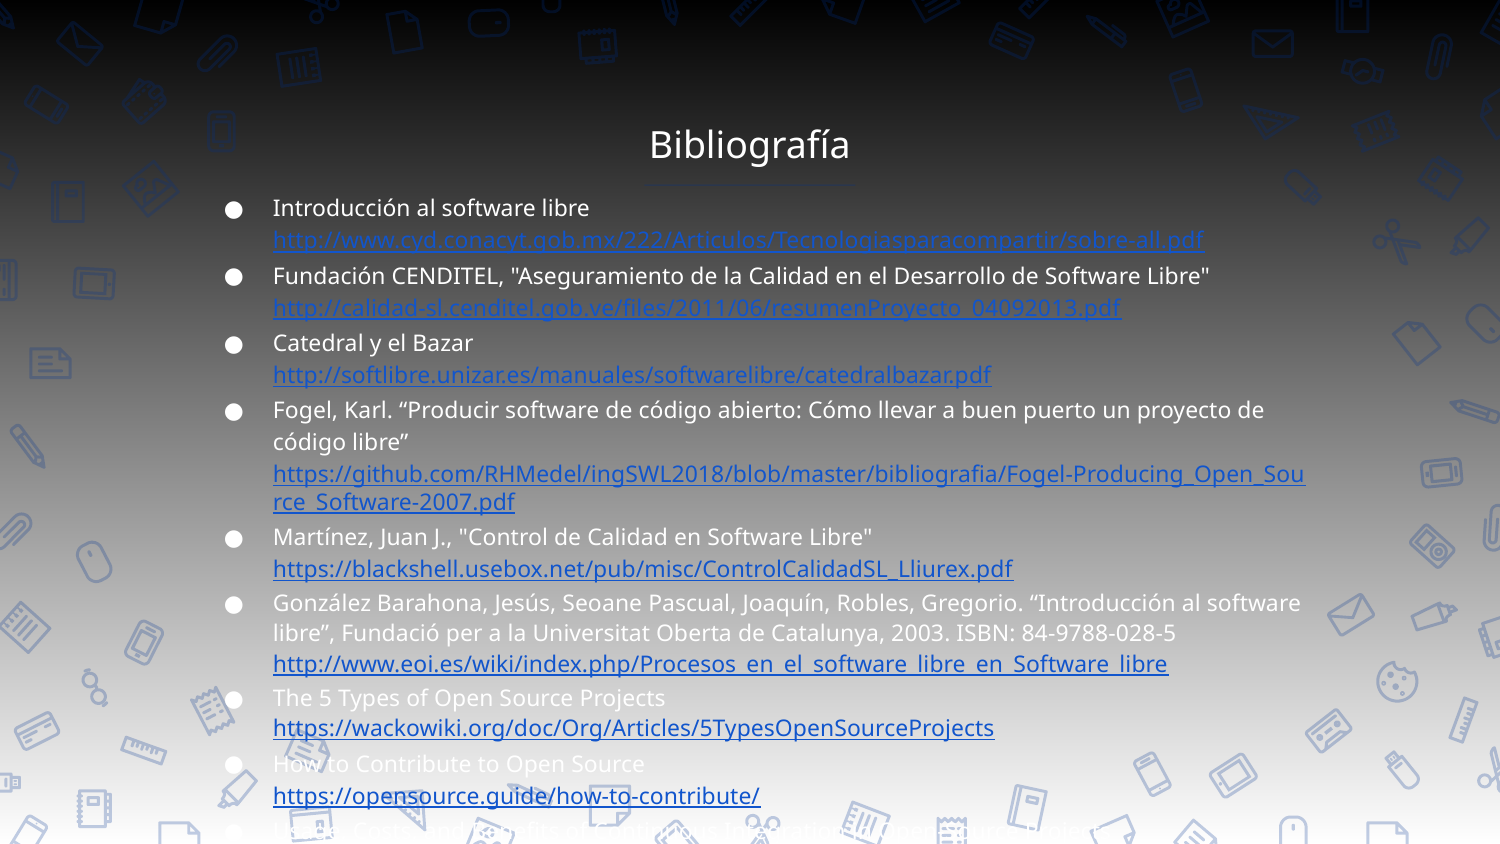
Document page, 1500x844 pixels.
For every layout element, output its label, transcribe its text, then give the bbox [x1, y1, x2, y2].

title Bibliografía [182, 58, 1318, 174]
list Introducción al software libre http://www.cyd.conacyt.gob.mx/222/Articulos/Tecnologiasparacompartir/sobre-all.pdf Fundación CENDITEL, "Aseguramiento de la Calidad en el Desarrollo de Software Libre" http://calidad-sl.cenditel.gob.ve/files/2011/06/resumenProyecto_04092013.pdf Catedral y el Bazar http://softlibre.unizar.es/manuales/softwarelibre/catedralbazar.pdf Fogel, Karl. “Producir software de código abierto: Cómo llevar a buen puerto un proyecto de código libre” https://github.com/RHMedel/ingSWL2018/blob/master/bibliografia/Fogel-Producing_Open_Source_Software-2007.pdf Martínez, Juan J., "Control de Calidad en Software Libre" https://blackshell.usebox.net/pub/misc/ControlCalidadSL_Lliurex.pdf González Barahona, Jesús, Seoane Pascual, Joaquín, Robles, Gregorio. “Introducción al software libre”, Fundació per a la Universitat Oberta de Catalunya, 2003. ISBN: 84-9788-028-5 http://www.eoi.es/wiki/index.php/Procesos_en_el_software_libre_en_Software_libre The 5 Types of Open Source Projects https://wackowiki.org/doc/Org/Articles/5TypesOpenSourceProjects How to Contribute to Open Source https://opensource.guide/how-to-contribute/ Usage, Costs, and Benefits of Continuous Integration in Open-Source Projects Hilton Michael, Tunnell Timothy, Huang Kai, Darko Marinov y Danny Dig (2016) [182, 174, 1324, 835]
